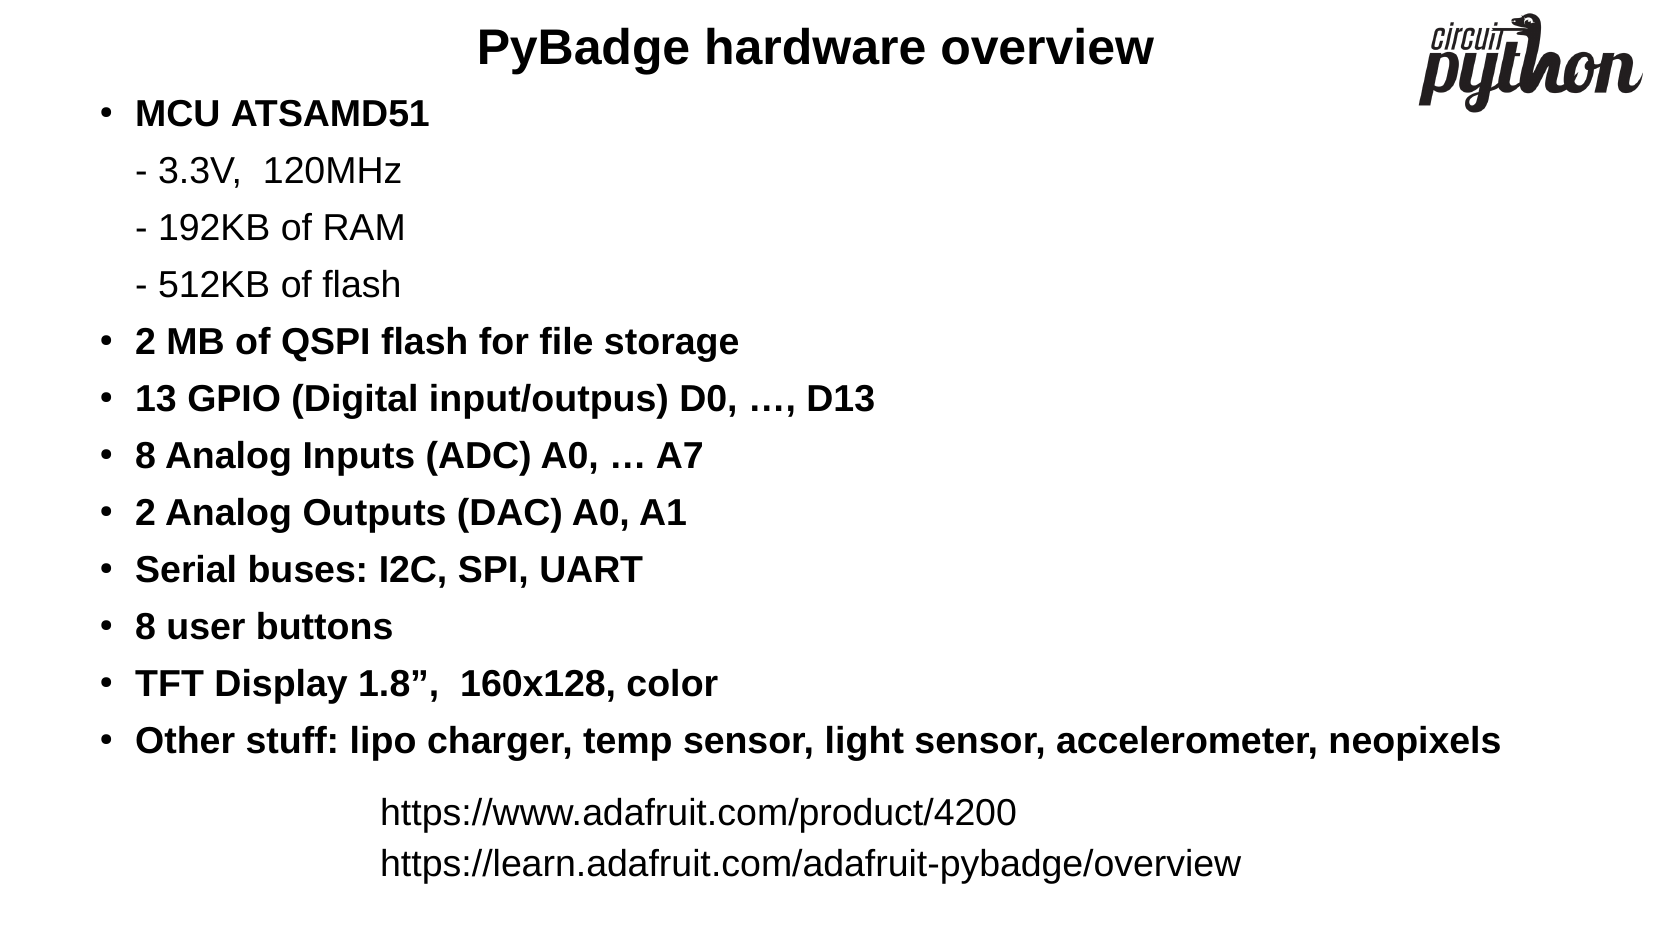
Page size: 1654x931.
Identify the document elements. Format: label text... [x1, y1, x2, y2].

text_box MCU ATSAMD51 - 3.3V, 120MHz - 192KB of RAM - 512KB of flash 2 MB of QSPI flash for file storage 13 GPIO (Digital input/outpus) D0, …, D13 8 Analog Inputs (ADC) A0, … A7 2 Analog Outputs (DAC) A0, A1 Serial buses: I2C, SPI, UART 8 user buttons TFT Display 1.8”, 160x128, color Other stuff: lipo charger, temp sensor, light sensor, accelerometer, neopixels [84, 85, 1540, 770]
picture [1417, 10, 1643, 114]
text_box https://www.adafruit.com/product/4200 https://learn.adafruit.com/adafruit-pybadge/overview [365, 783, 1257, 892]
text_box PyBadge hardware overview [462, 11, 1192, 85]
